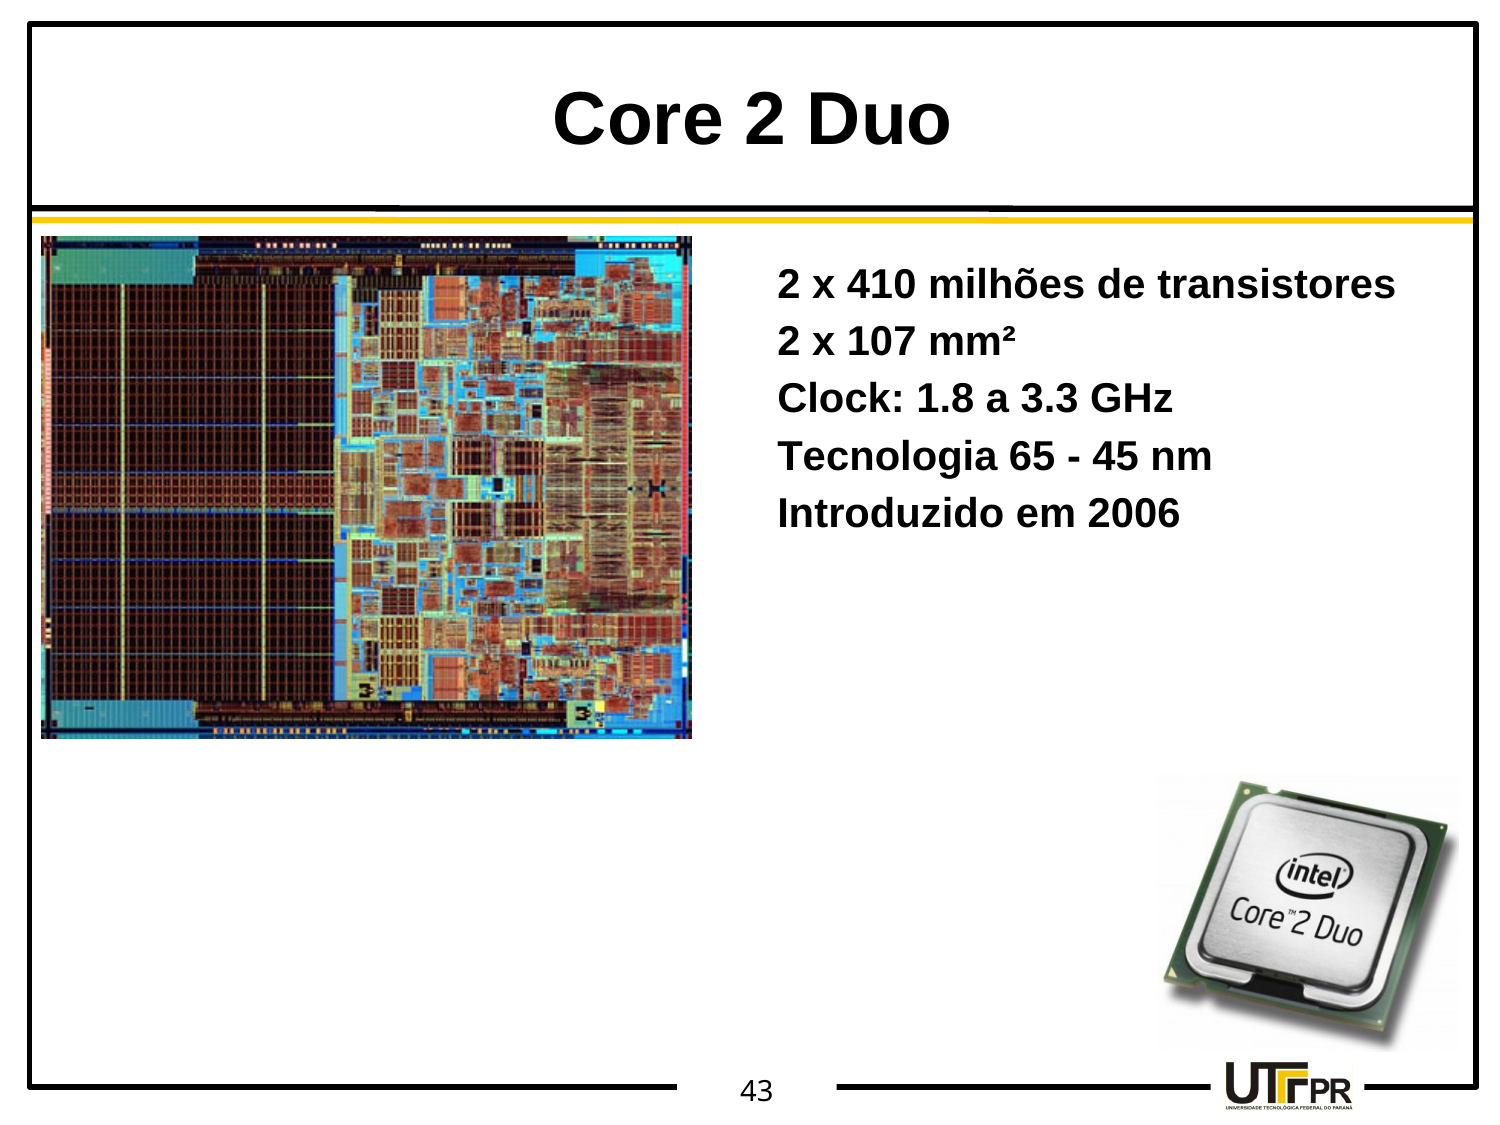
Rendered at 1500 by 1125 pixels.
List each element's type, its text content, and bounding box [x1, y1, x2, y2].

title Core 2 Duo [29, 47, 1477, 195]
picture [1225, 1062, 1353, 1110]
picture [41, 236, 692, 739]
list 2 x 410 milhões de transistores 2 x 107 mm² Clock: 1.8 a 3.3 GHz Tecnologia 65 - 45 nm Introduzido em 2006 [762, 257, 1428, 1027]
picture [1157, 774, 1459, 1052]
